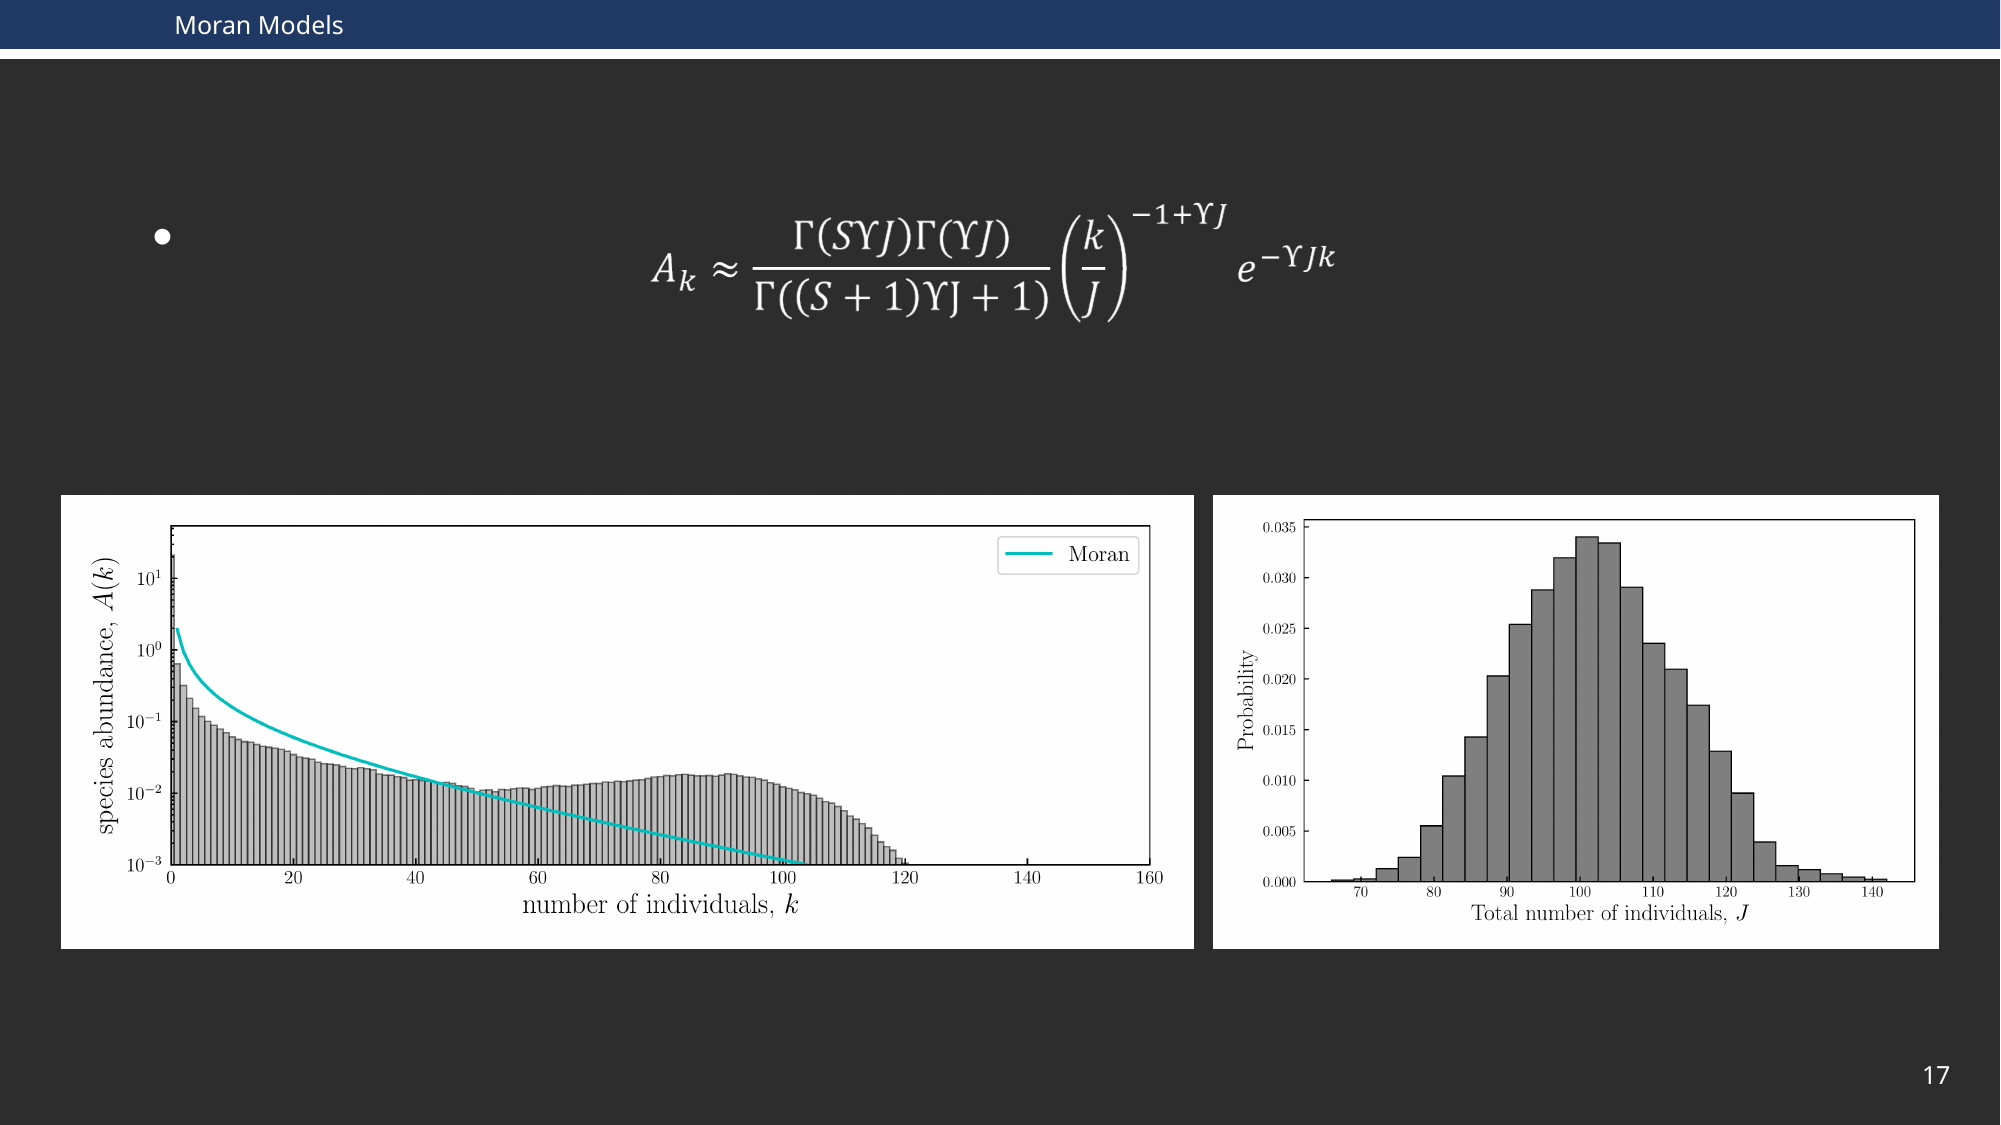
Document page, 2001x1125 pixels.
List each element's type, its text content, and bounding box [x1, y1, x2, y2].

picture [1213, 495, 1939, 949]
slide_number <number> [1515, 1046, 1966, 1107]
footer Moran Models [0, 0, 519, 51]
list [137, 200, 1863, 345]
picture [61, 495, 1194, 949]
